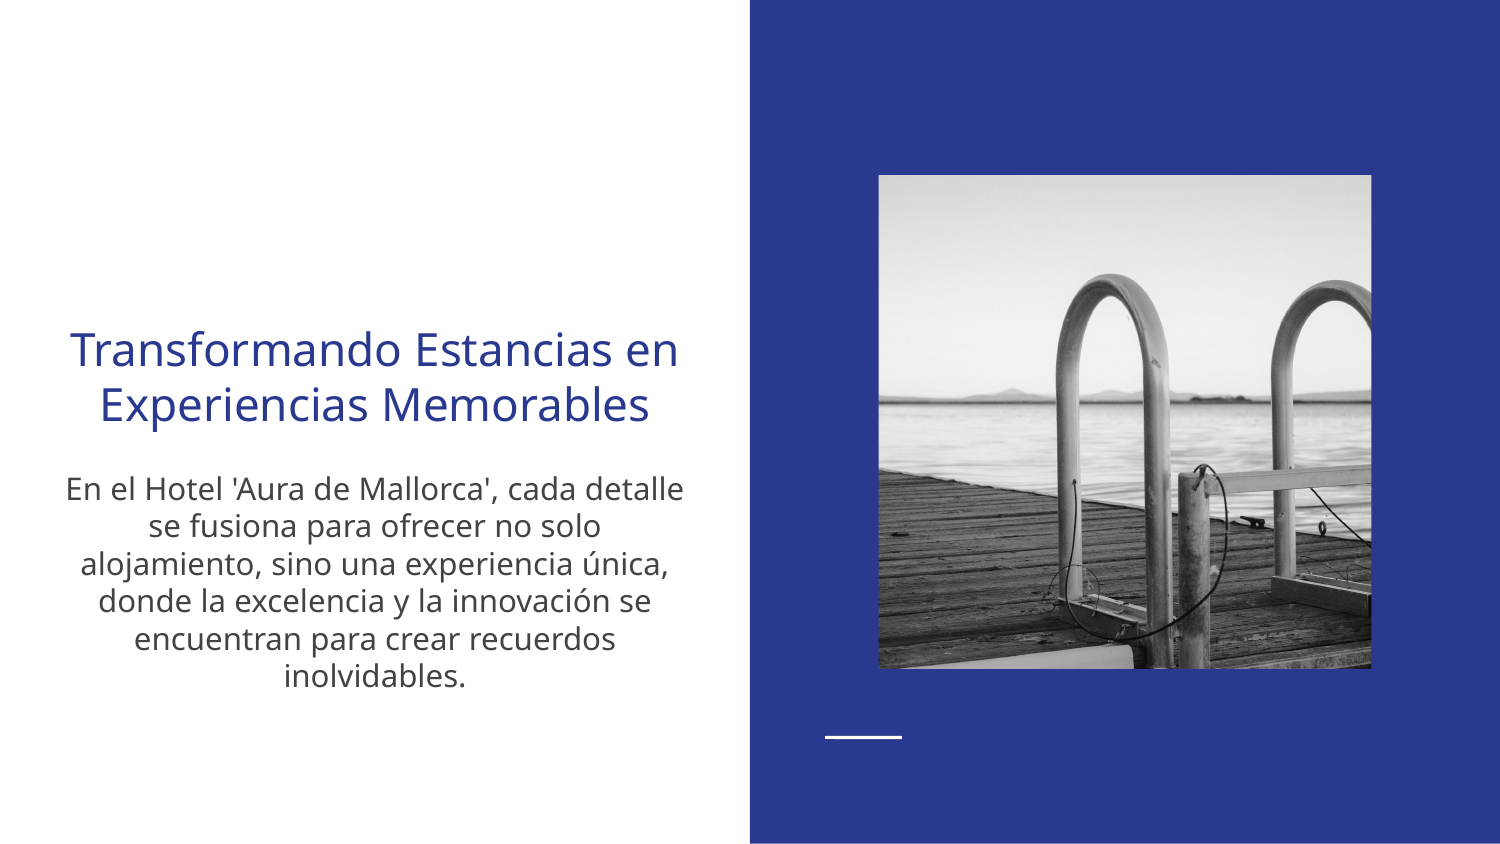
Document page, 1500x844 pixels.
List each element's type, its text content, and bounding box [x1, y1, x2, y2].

subtitle En el Hotel 'Aura de Mallorca', cada detalle se fusiona para ofrecer no solo alojamiento, sino una experiencia única, donde la excelencia y la innovación se encuentran para crear recuerdos inolvidables. [43, 454, 708, 663]
title Transformando Estancias en Experiencias Memorables [43, 188, 708, 446]
picture [878, 175, 1372, 669]
